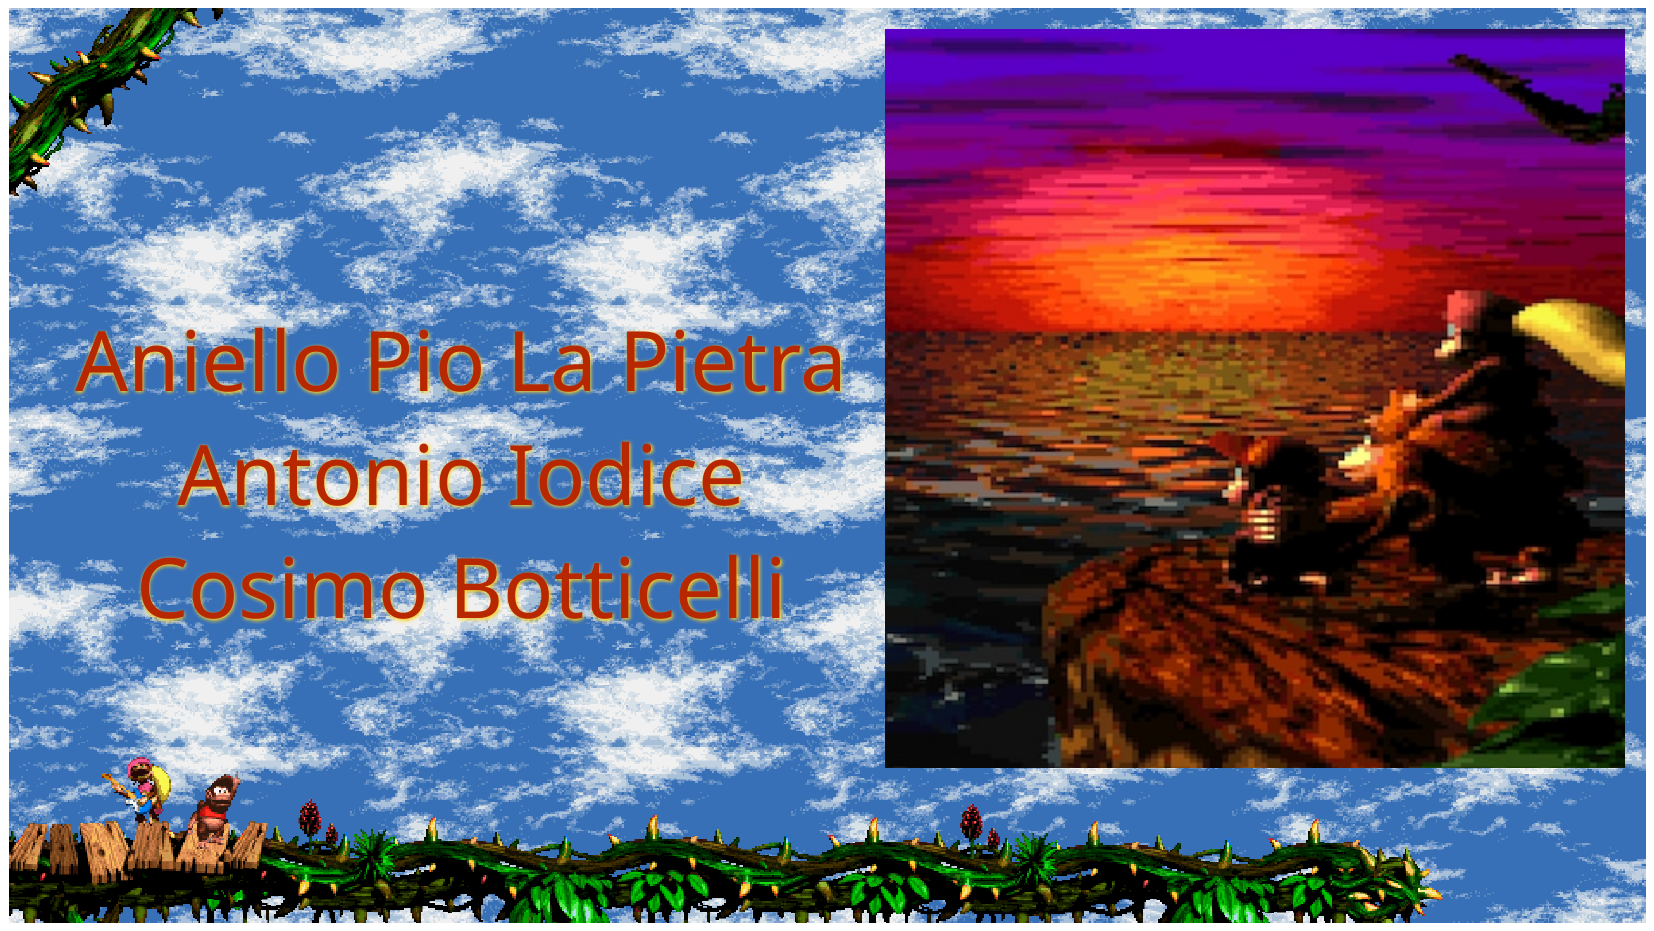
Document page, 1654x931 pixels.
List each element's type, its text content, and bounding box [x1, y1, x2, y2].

picture [0, 0, 1654, 931]
text_box Aniello Pio La Pietra Antonio Iodice Cosimo Botticelli [60, 295, 827, 585]
